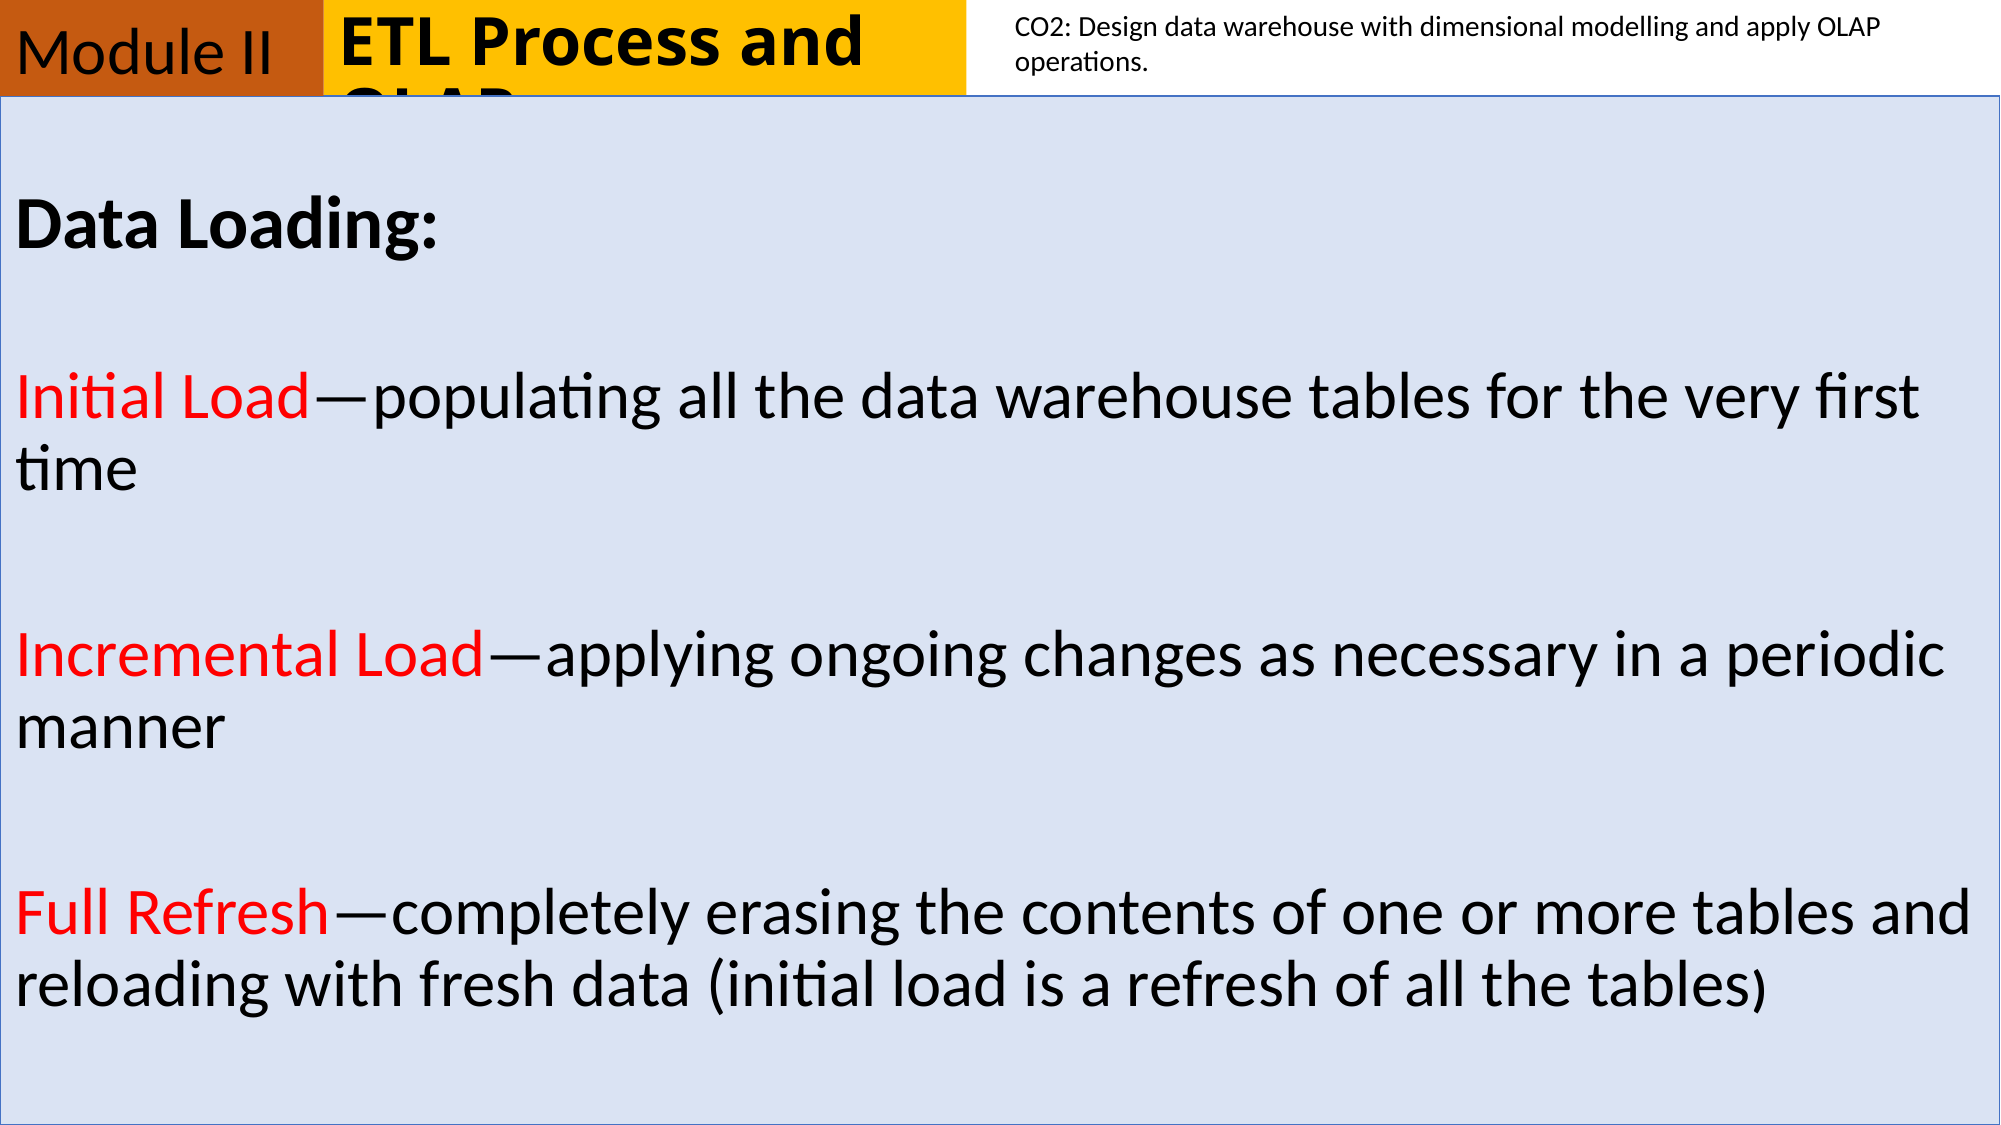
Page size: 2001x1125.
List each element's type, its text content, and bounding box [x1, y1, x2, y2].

title ETL Process and OLAP: [324, 0, 967, 95]
subtitle Data Loading: Initial Load—populating all the data warehouse tables for the very first time Incremental Load—applying ongoing changes as necessary in a periodic manner Full Refresh—completely erasing the contents of one or more tables and reloading with fresh data (initial load is a refresh of all the tables) [0, 95, 2000, 1125]
text_box Module II [0, 0, 324, 96]
text_box CO2: Design data warehouse with dimensional modelling and apply OLAP operations. [999, 0, 2000, 122]
